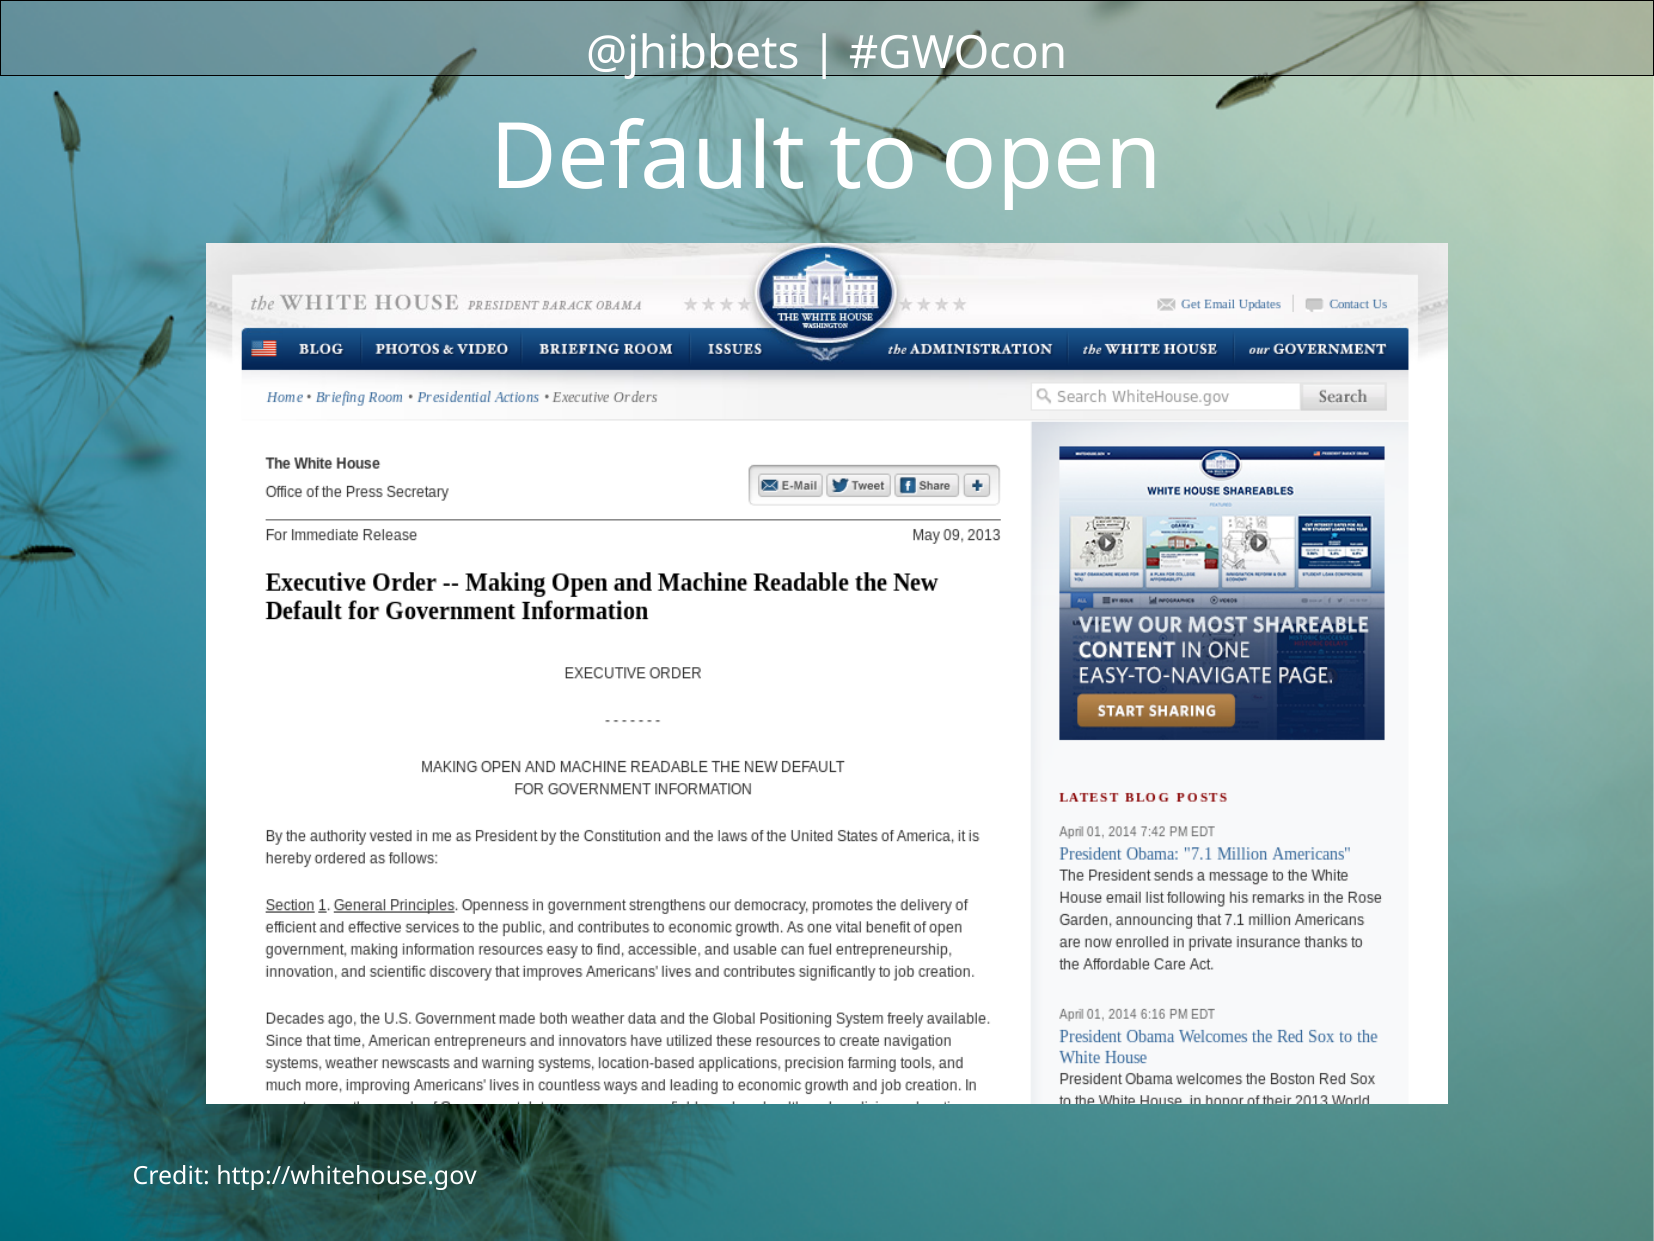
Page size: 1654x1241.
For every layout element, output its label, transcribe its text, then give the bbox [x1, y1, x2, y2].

text_box Credit: http://whitehouse.gov [117, 1150, 496, 1194]
title Default to open [82, 49, 1571, 257]
picture [0, 76, 1654, 1241]
